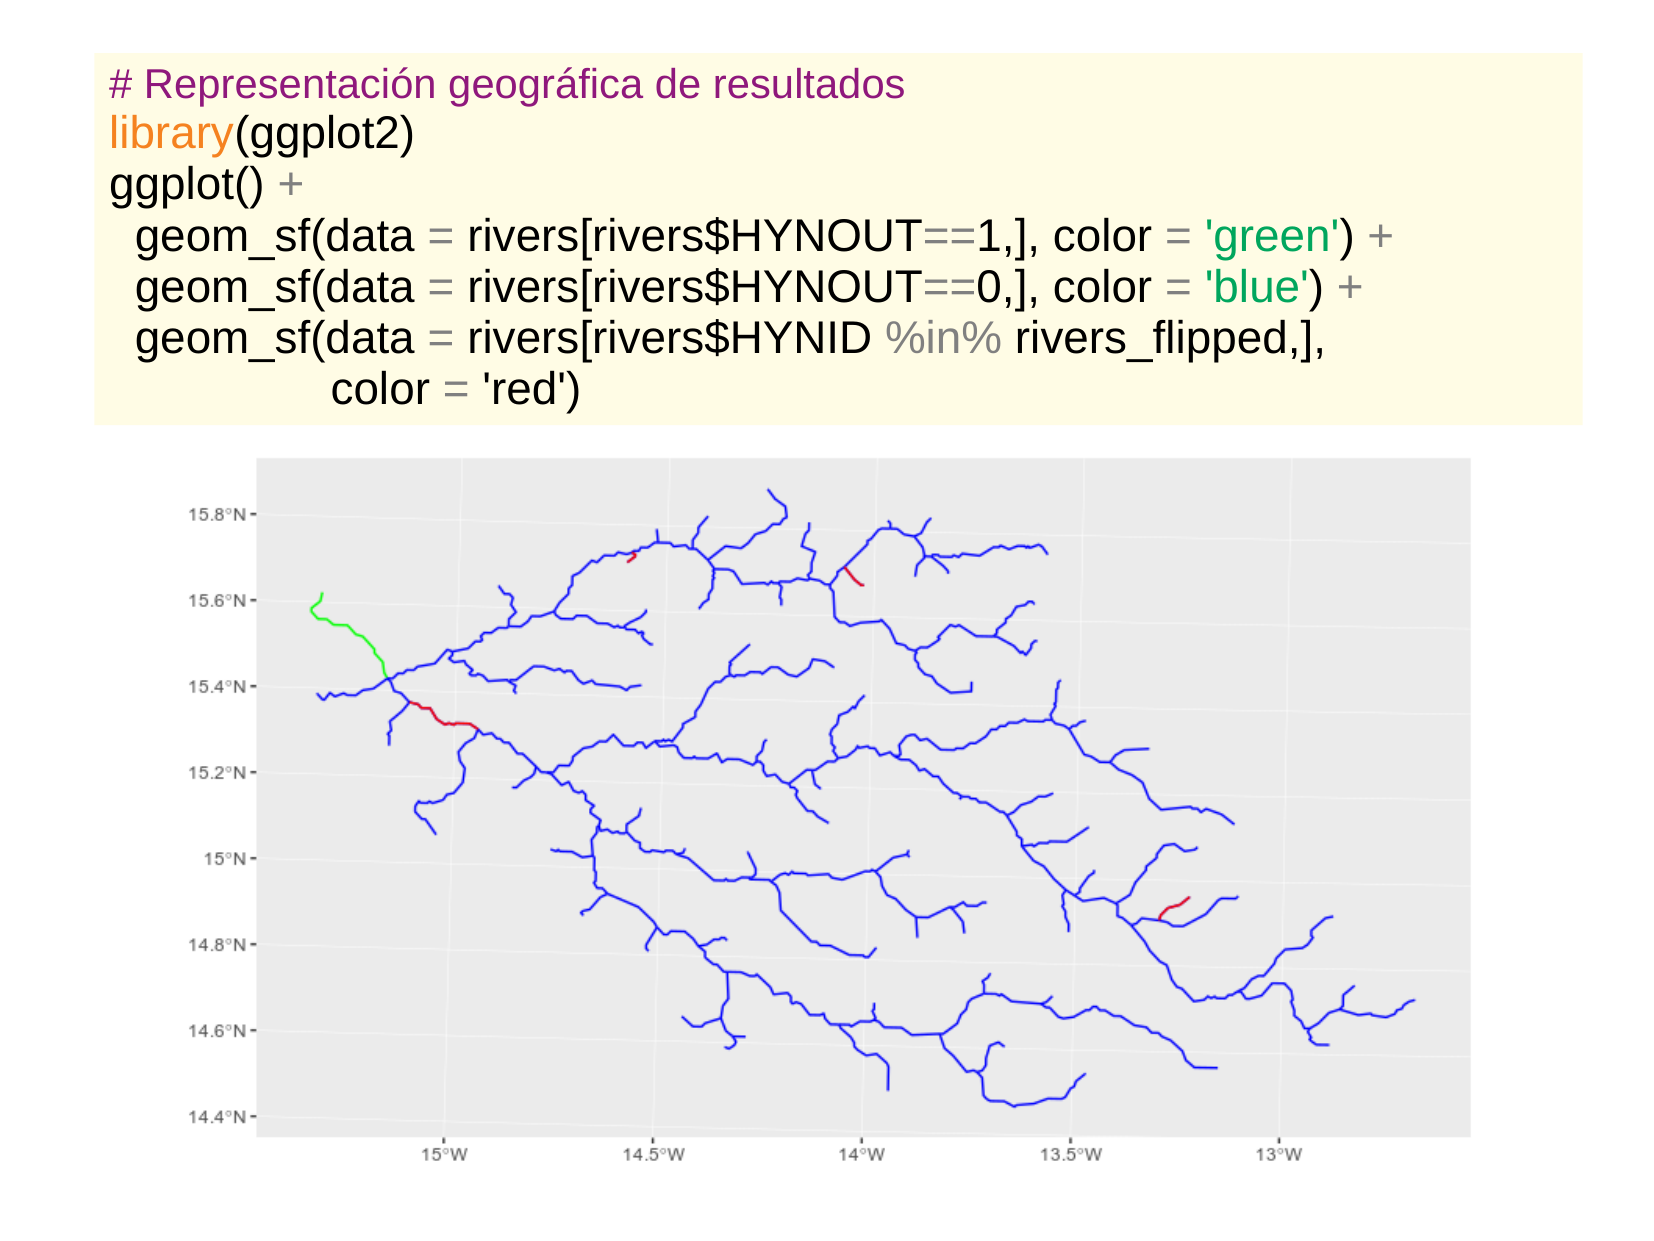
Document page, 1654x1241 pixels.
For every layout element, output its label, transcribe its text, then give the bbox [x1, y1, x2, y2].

text_box # Representación geográfica de resultados library(ggplot2) ggplot() + geom_sf(data = rivers[rivers$HYNOUT==1,], color = 'green') + geom_sf(data = rivers[rivers$HYNOUT==0,], color = 'blue') + geom_sf(data = rivers[rivers$HYNID %in% rivers_flipped,], color = 'red') [94, 53, 1583, 426]
picture [177, 448, 1482, 1170]
